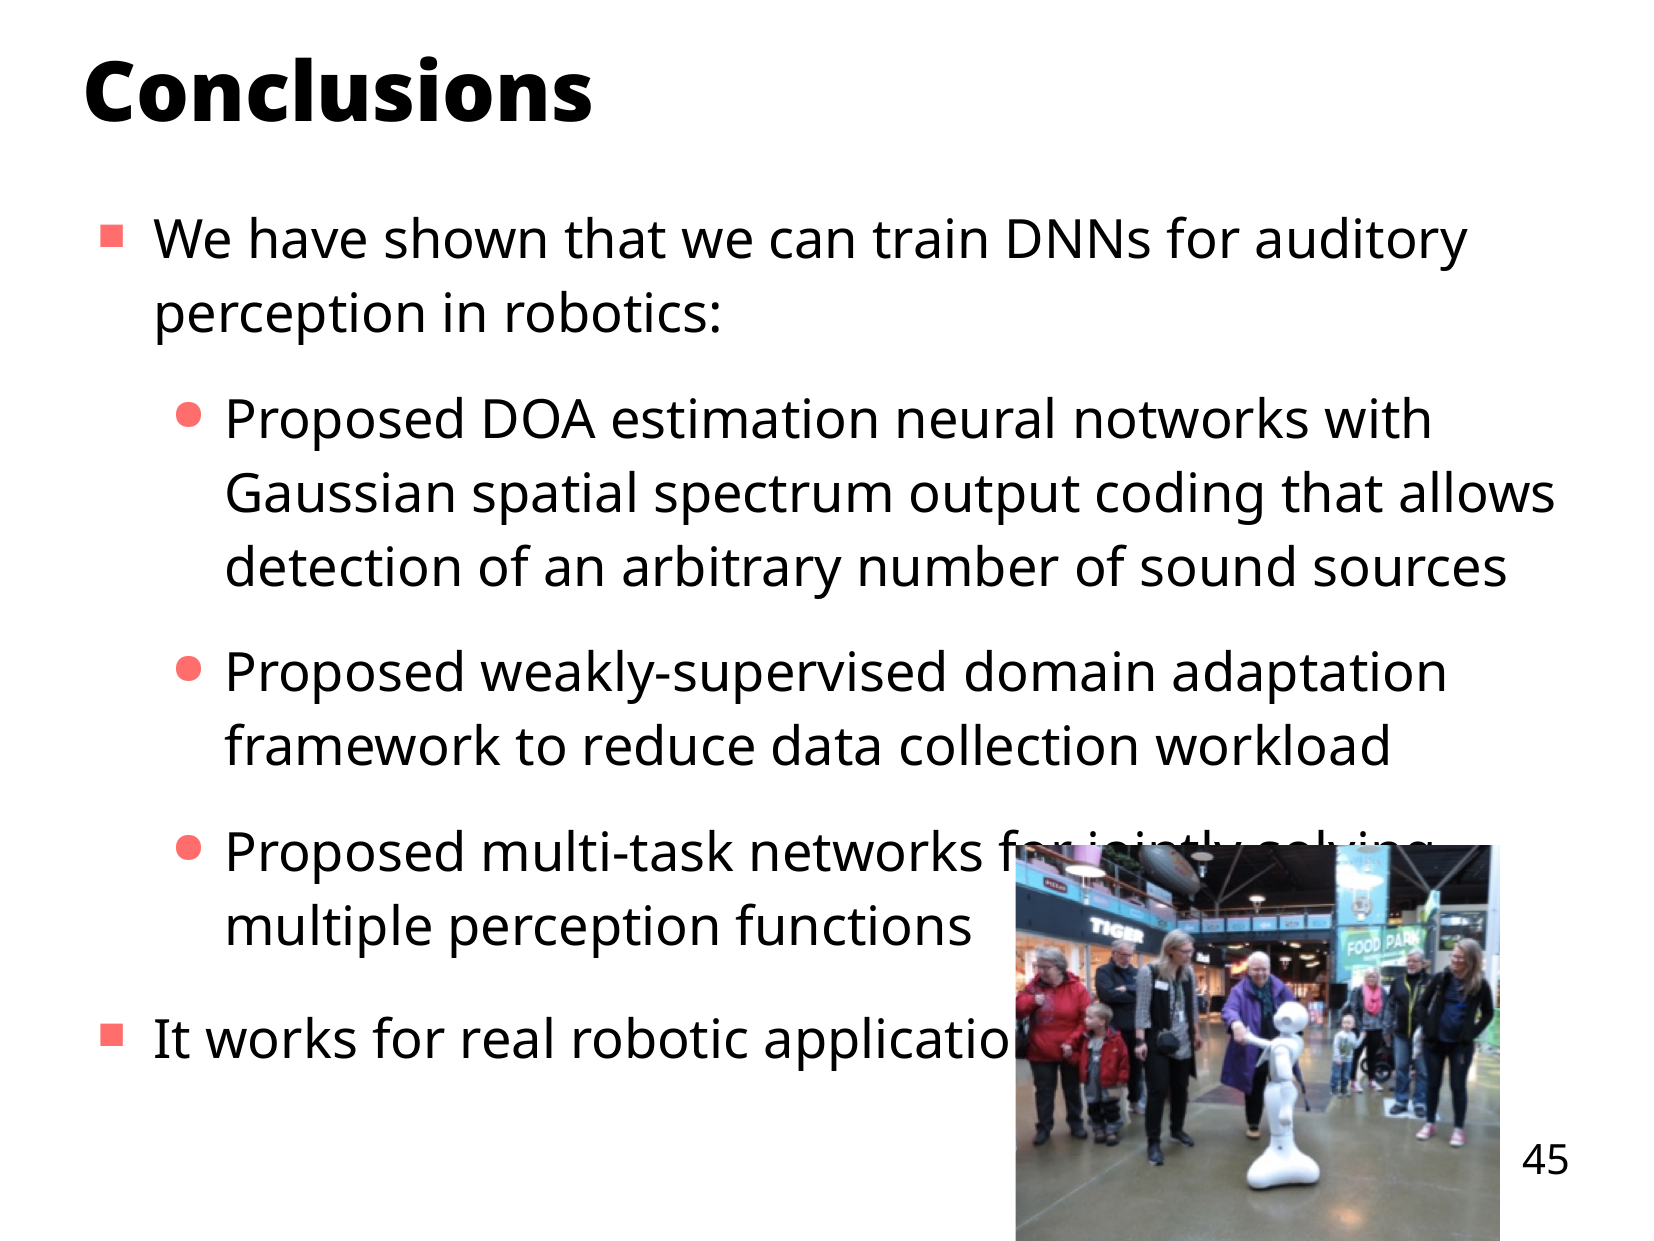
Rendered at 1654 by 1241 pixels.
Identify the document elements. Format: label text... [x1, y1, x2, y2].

picture [1015, 845, 1501, 1241]
list We have shown that we can train DNNs for auditory perception in robotics: Proposed DOA estimation neural notworks with Gaussian spatial spectrum output coding that allows detection of an arbitrary number of sound sources Proposed weakly-supervised domain adaptation framework to reduce data collection workload Proposed multi-task networks for jointly solving multiple perception functions It works for real robotic applications: [82, 200, 1571, 1111]
title Conclusions [82, 37, 1571, 143]
